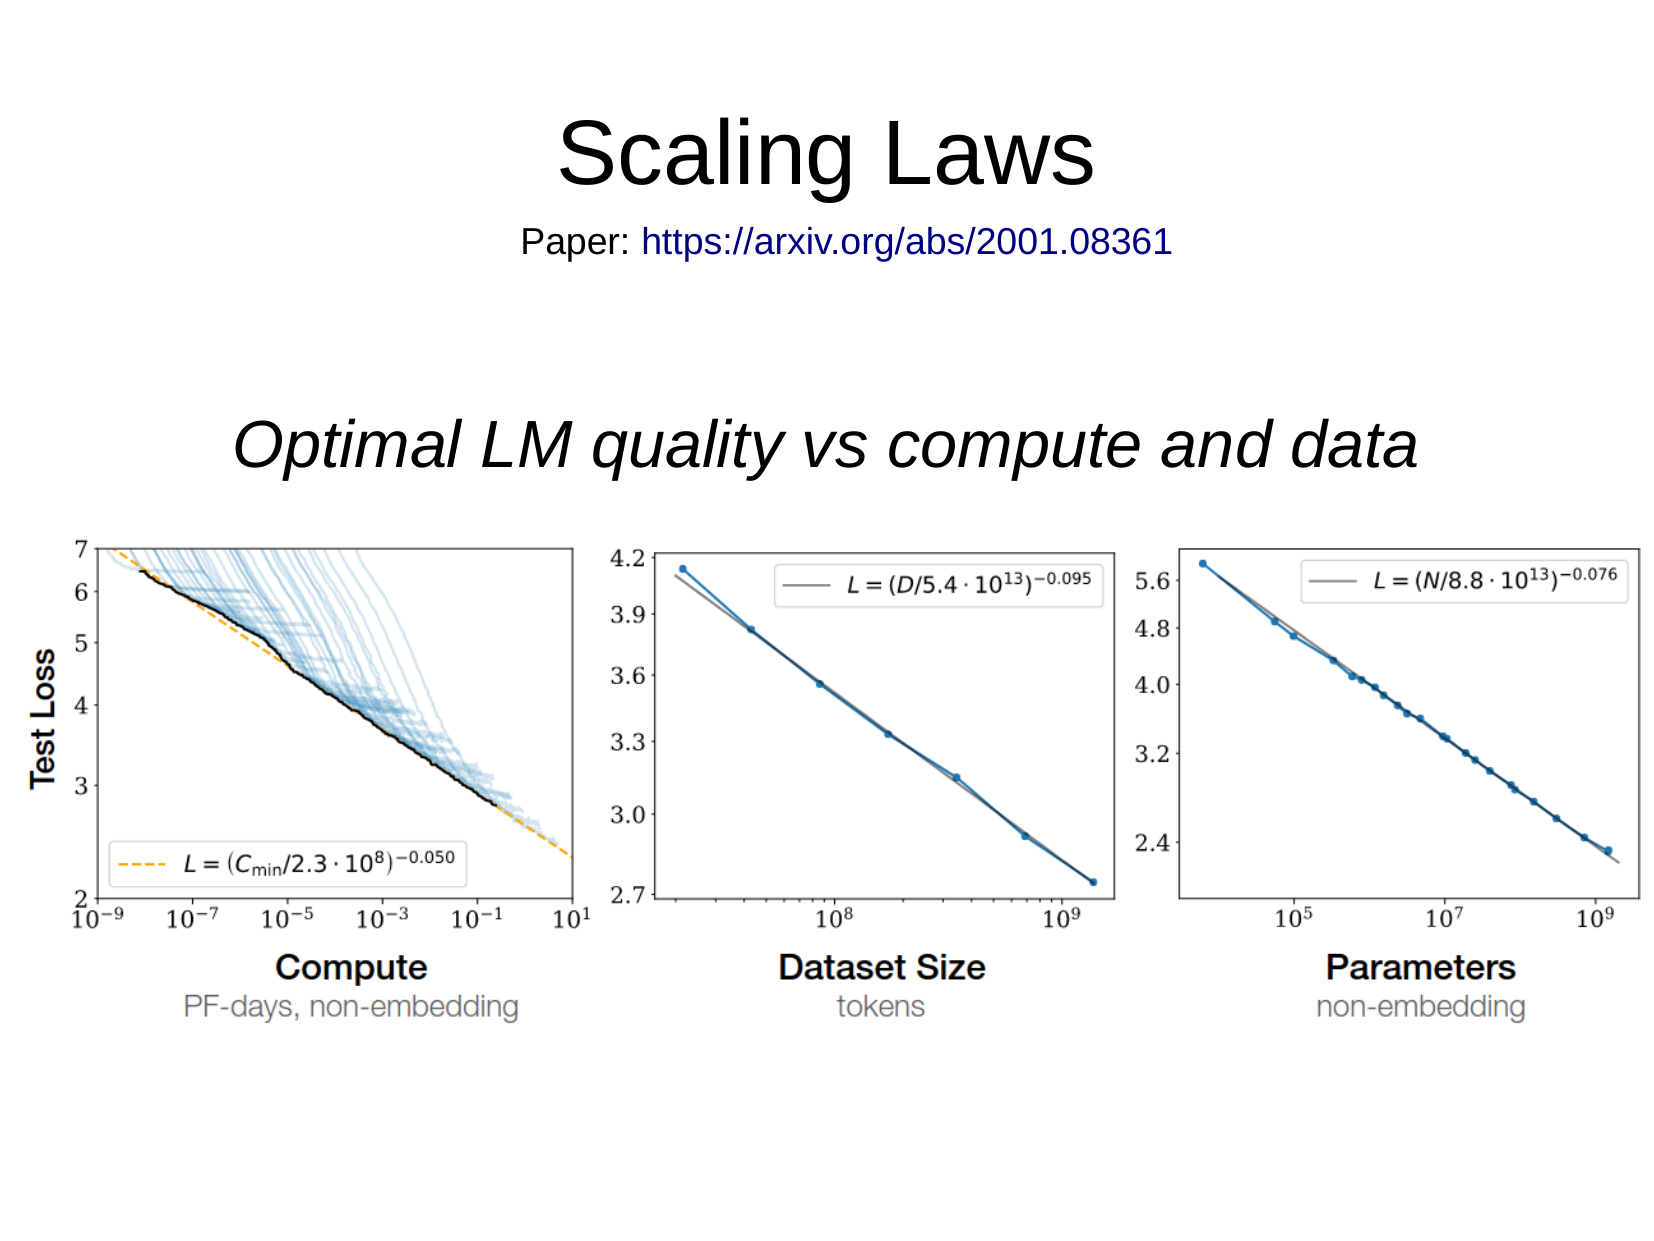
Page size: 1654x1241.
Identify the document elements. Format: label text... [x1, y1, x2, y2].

picture [2, 528, 1654, 1041]
text_box Paper: https://arxiv.org/abs/2001.08361 [426, 212, 1278, 312]
title Scaling Laws [82, 49, 1571, 257]
subtitle Optimal LM quality vs compute and data [82, 372, 1571, 516]
